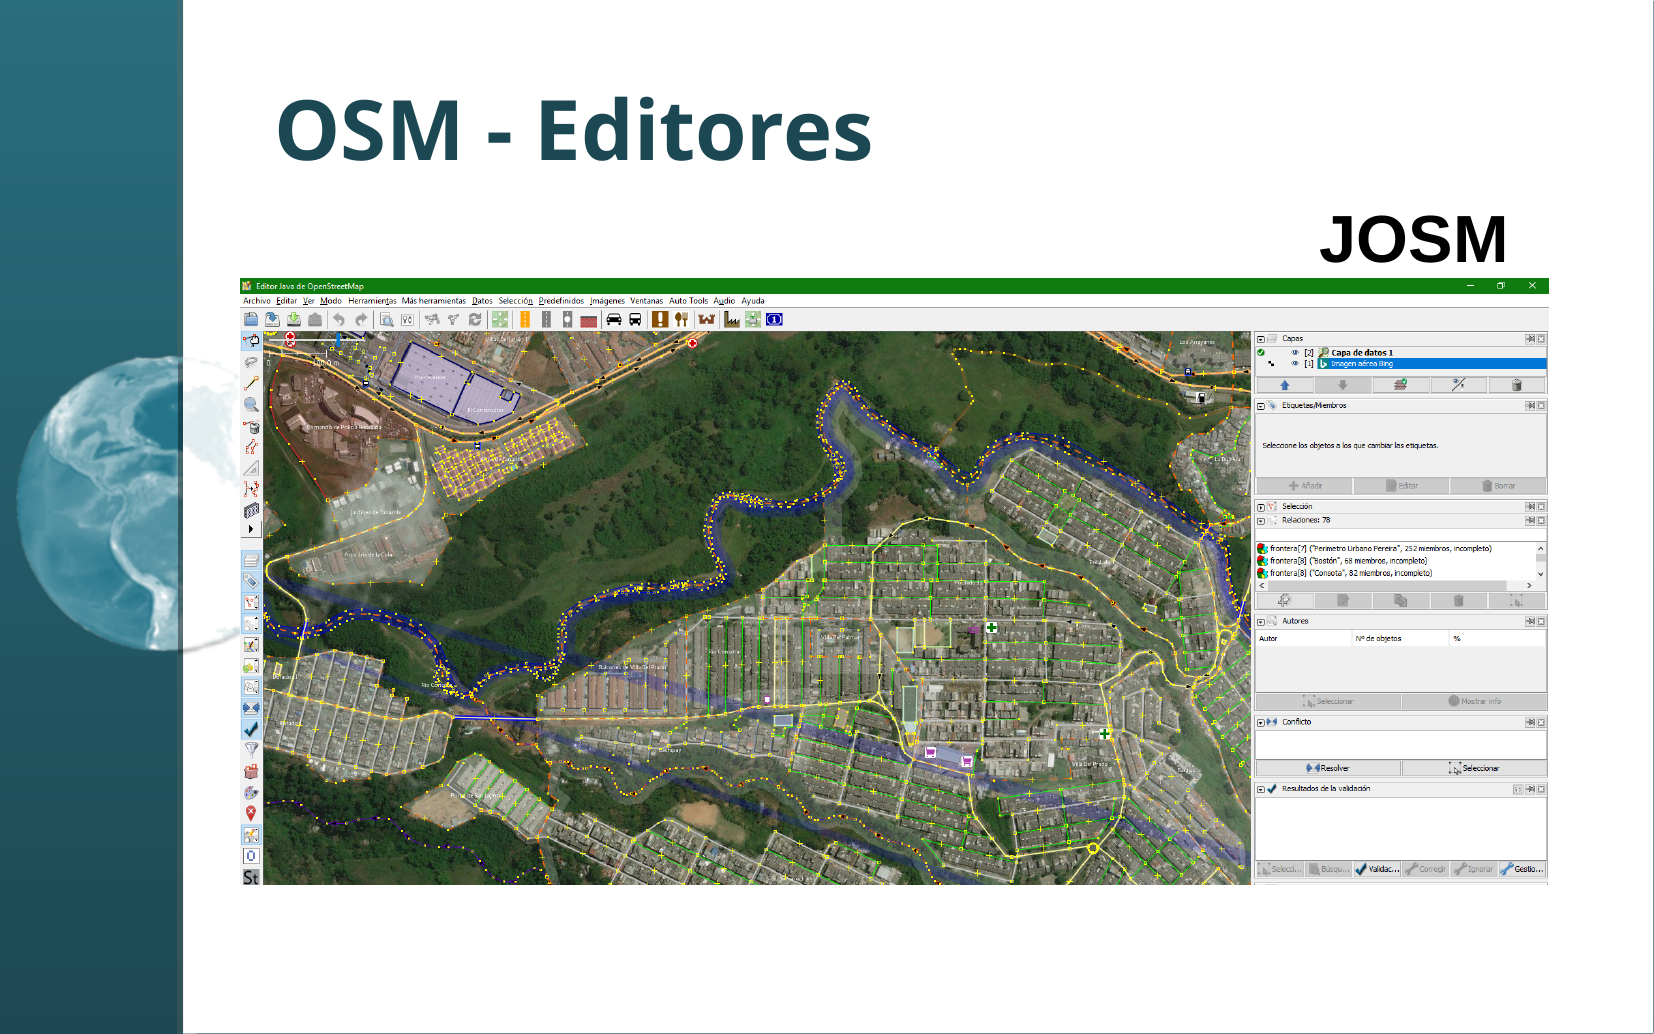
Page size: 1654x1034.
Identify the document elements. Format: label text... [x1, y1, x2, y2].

title OSM - Editores [259, 41, 1616, 214]
picture [2, 278, 1549, 886]
text_box JOSM [1305, 194, 1550, 284]
